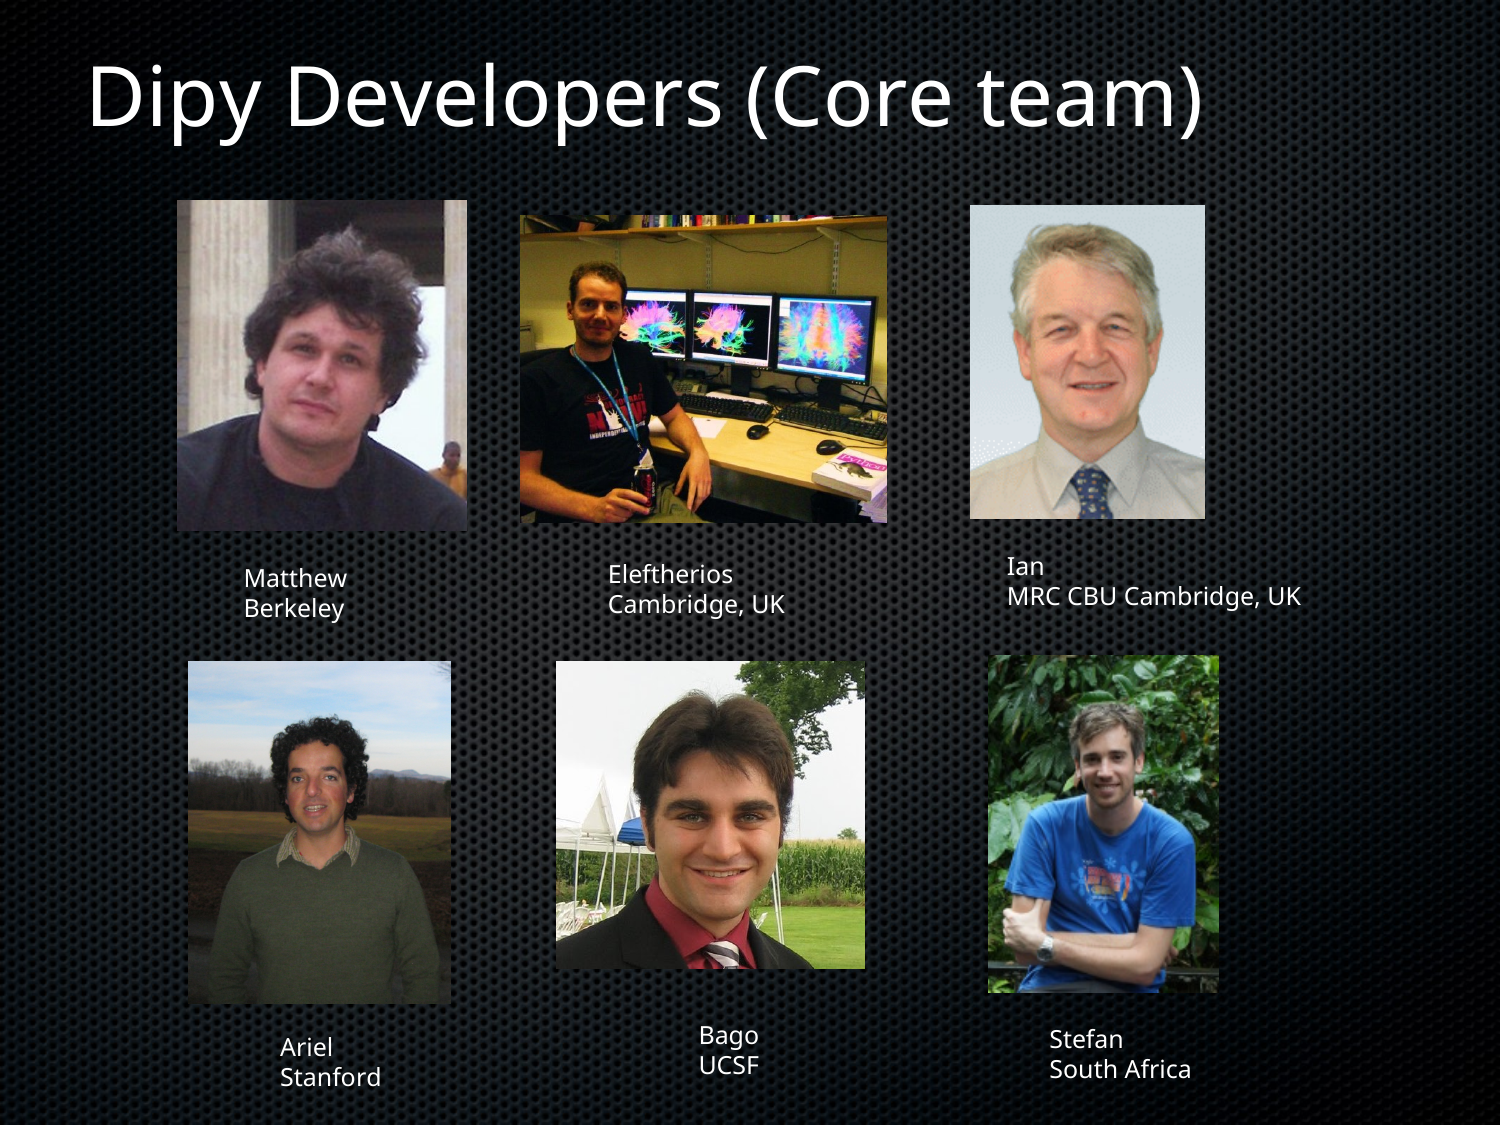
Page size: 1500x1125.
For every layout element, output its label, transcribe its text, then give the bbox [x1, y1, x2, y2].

text_box Matthew Berkeley [228, 555, 375, 660]
text_box Ariel Stanford [265, 1023, 402, 1099]
text_box Eleftherios Cambridge, UK [593, 551, 819, 626]
text_box Dipy Developers (Core team) [70, 35, 1317, 151]
text_box Bago UCSF [683, 1011, 780, 1087]
text_box Ian MRC CBU Cambridge, UK [992, 543, 1335, 619]
text_box Stefan South Africa [1034, 1015, 1217, 1091]
picture [0, 0, 1500, 1125]
